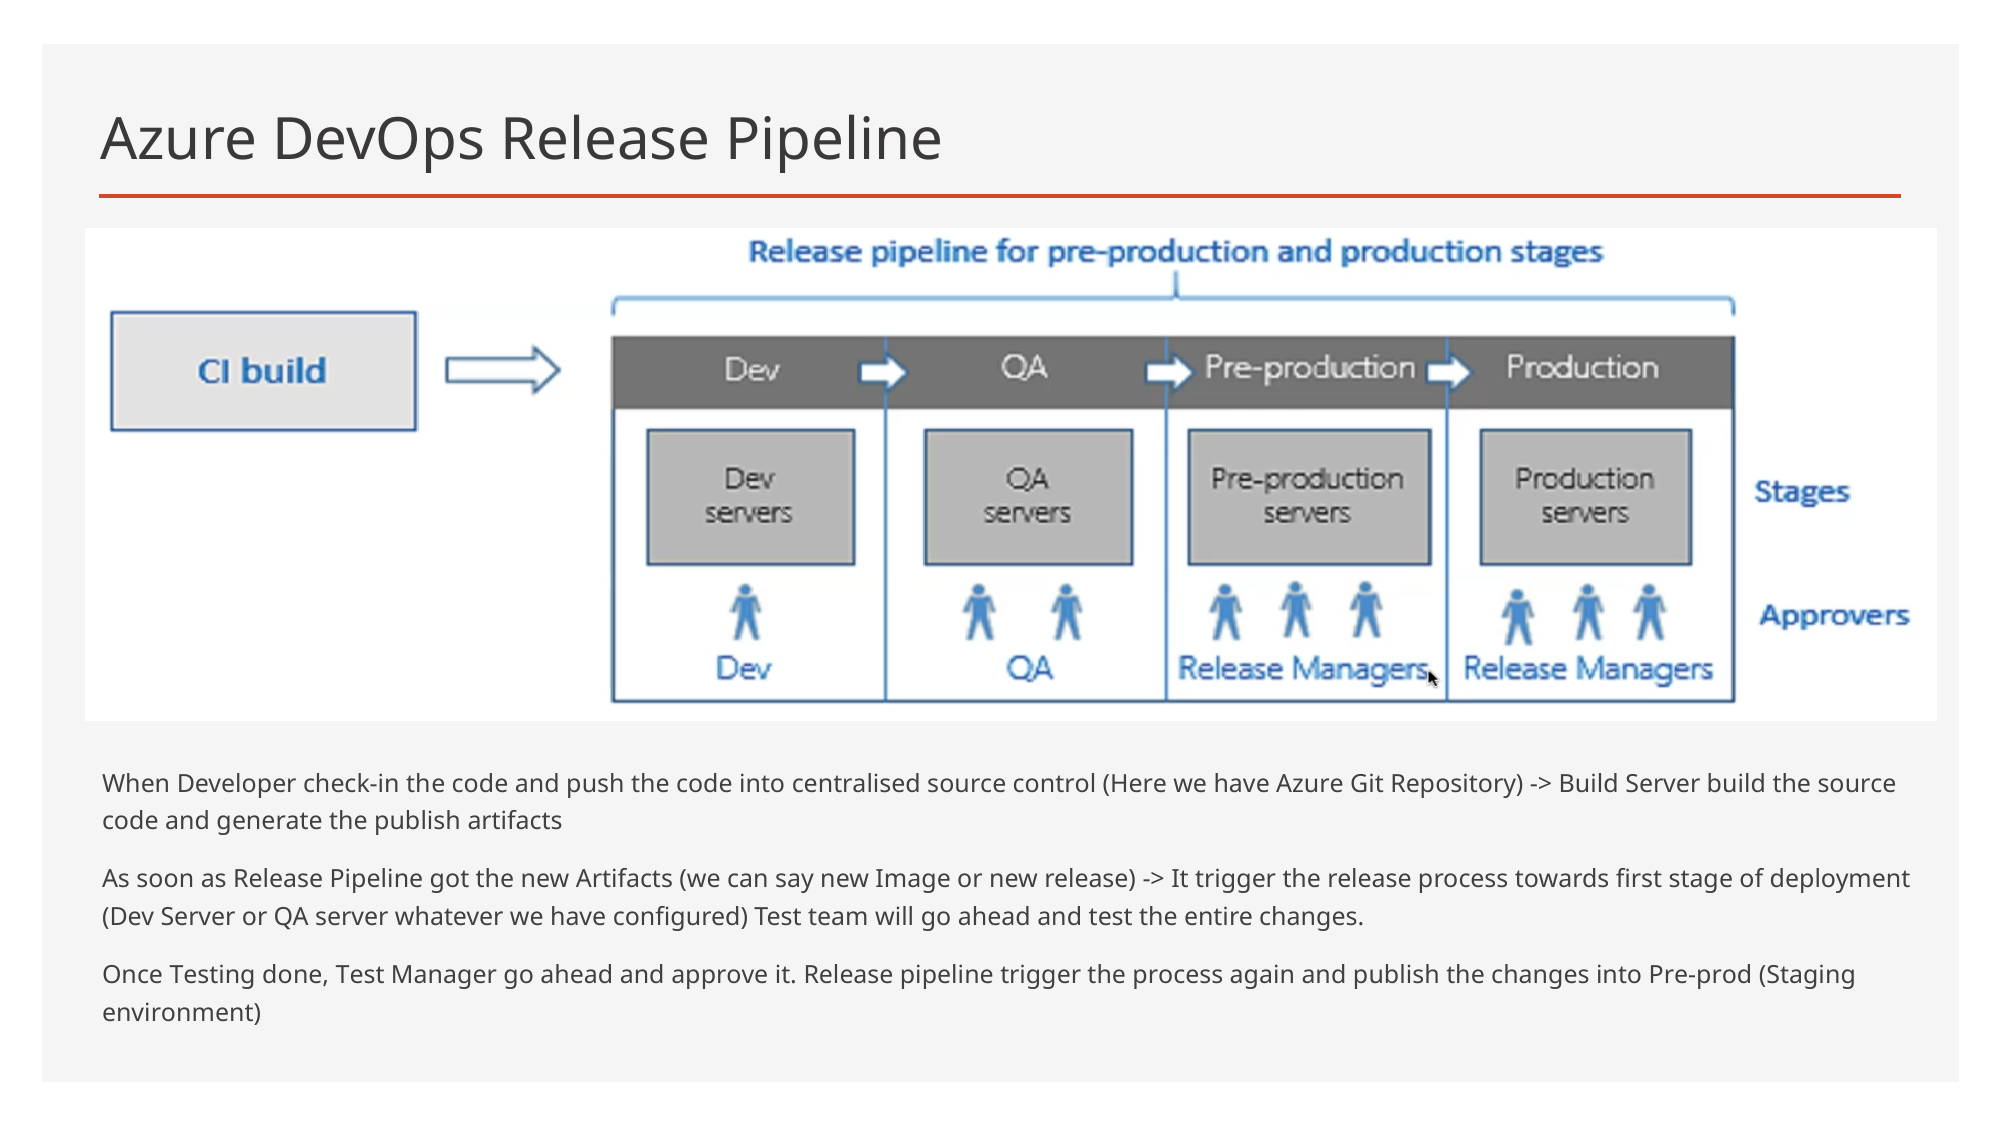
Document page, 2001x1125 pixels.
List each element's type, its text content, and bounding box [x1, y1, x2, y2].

picture [85, 228, 1937, 721]
title Azure DevOps Release Pipeline [85, 73, 1214, 179]
text_box When Developer check-in the code and push the code into centralised source control (Here we have Azure Git Repository) -> Build Server build the source code and generate the publish artifacts As soon as Release Pipeline got the new Artifacts (we can say new Image or new release) -> It trigger the release process towards first stage of deployment (Dev Server or QA server whatever we have configured) Test team will go ahead and test the entire changes. Once Testing done, Test Manager go ahead and approve it. Release pipeline trigger the process again and publish the changes into Pre-prod (Staging environment) [87, 751, 1936, 1052]
